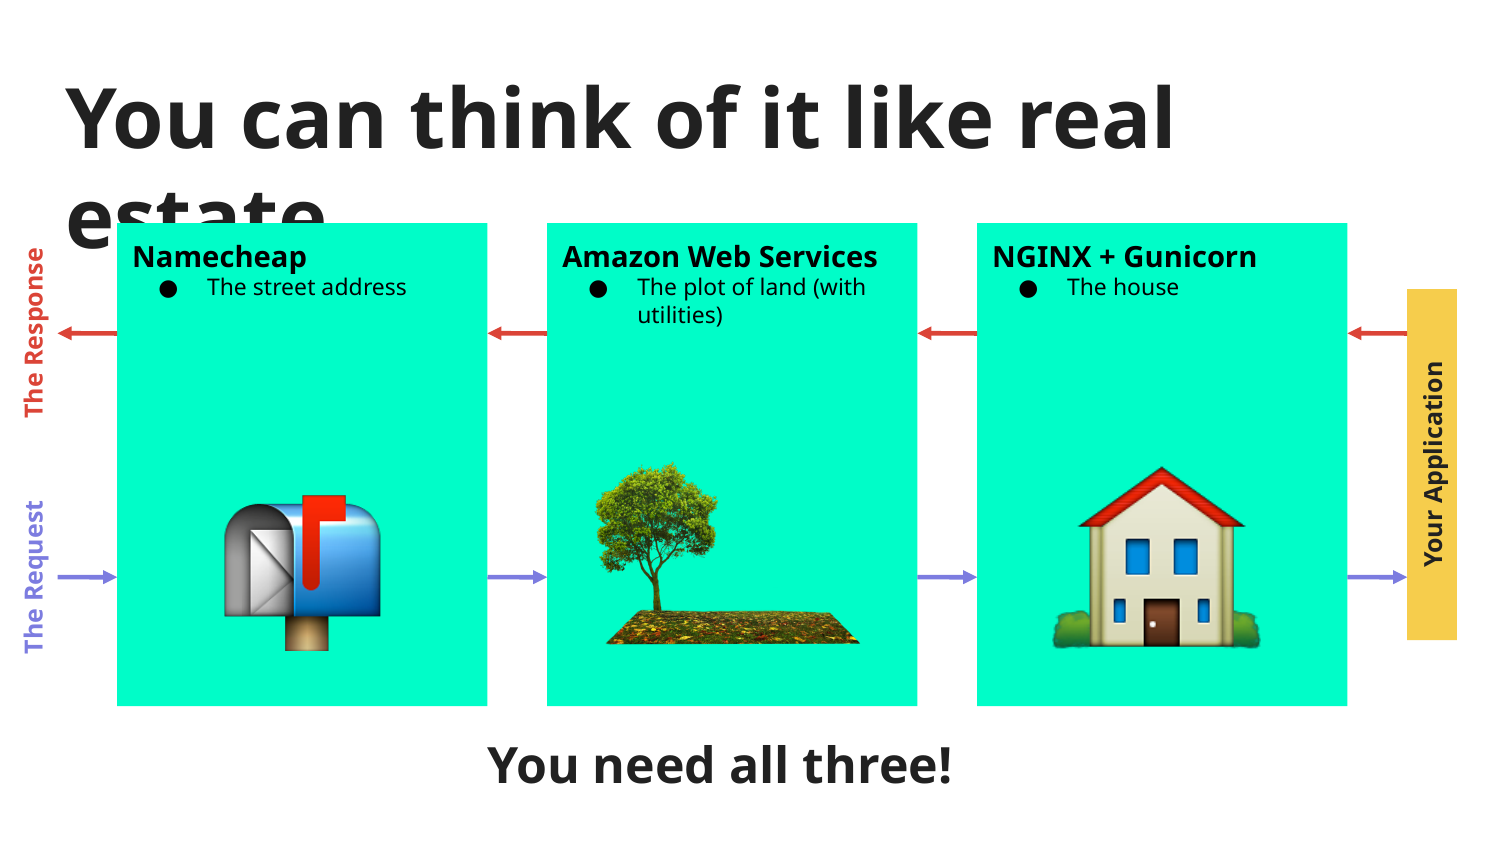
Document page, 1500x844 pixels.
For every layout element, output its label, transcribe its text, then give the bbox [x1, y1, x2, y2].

text_box NGINX + Gunicorn The house [977, 223, 1348, 706]
picture [1018, 440, 1307, 689]
list You need all three! [51, 706, 1390, 821]
text_box Amazon Web Services The plot of land (with utilities) [547, 223, 918, 706]
text_box The Request [7, 459, 58, 695]
text_box The Response [7, 215, 58, 452]
text_box Namecheap The street address [117, 223, 488, 706]
picture [588, 440, 877, 671]
text_box Your Application [1407, 289, 1457, 641]
title You can think of it like real estate [50, 50, 1451, 174]
picture [216, 478, 389, 652]
